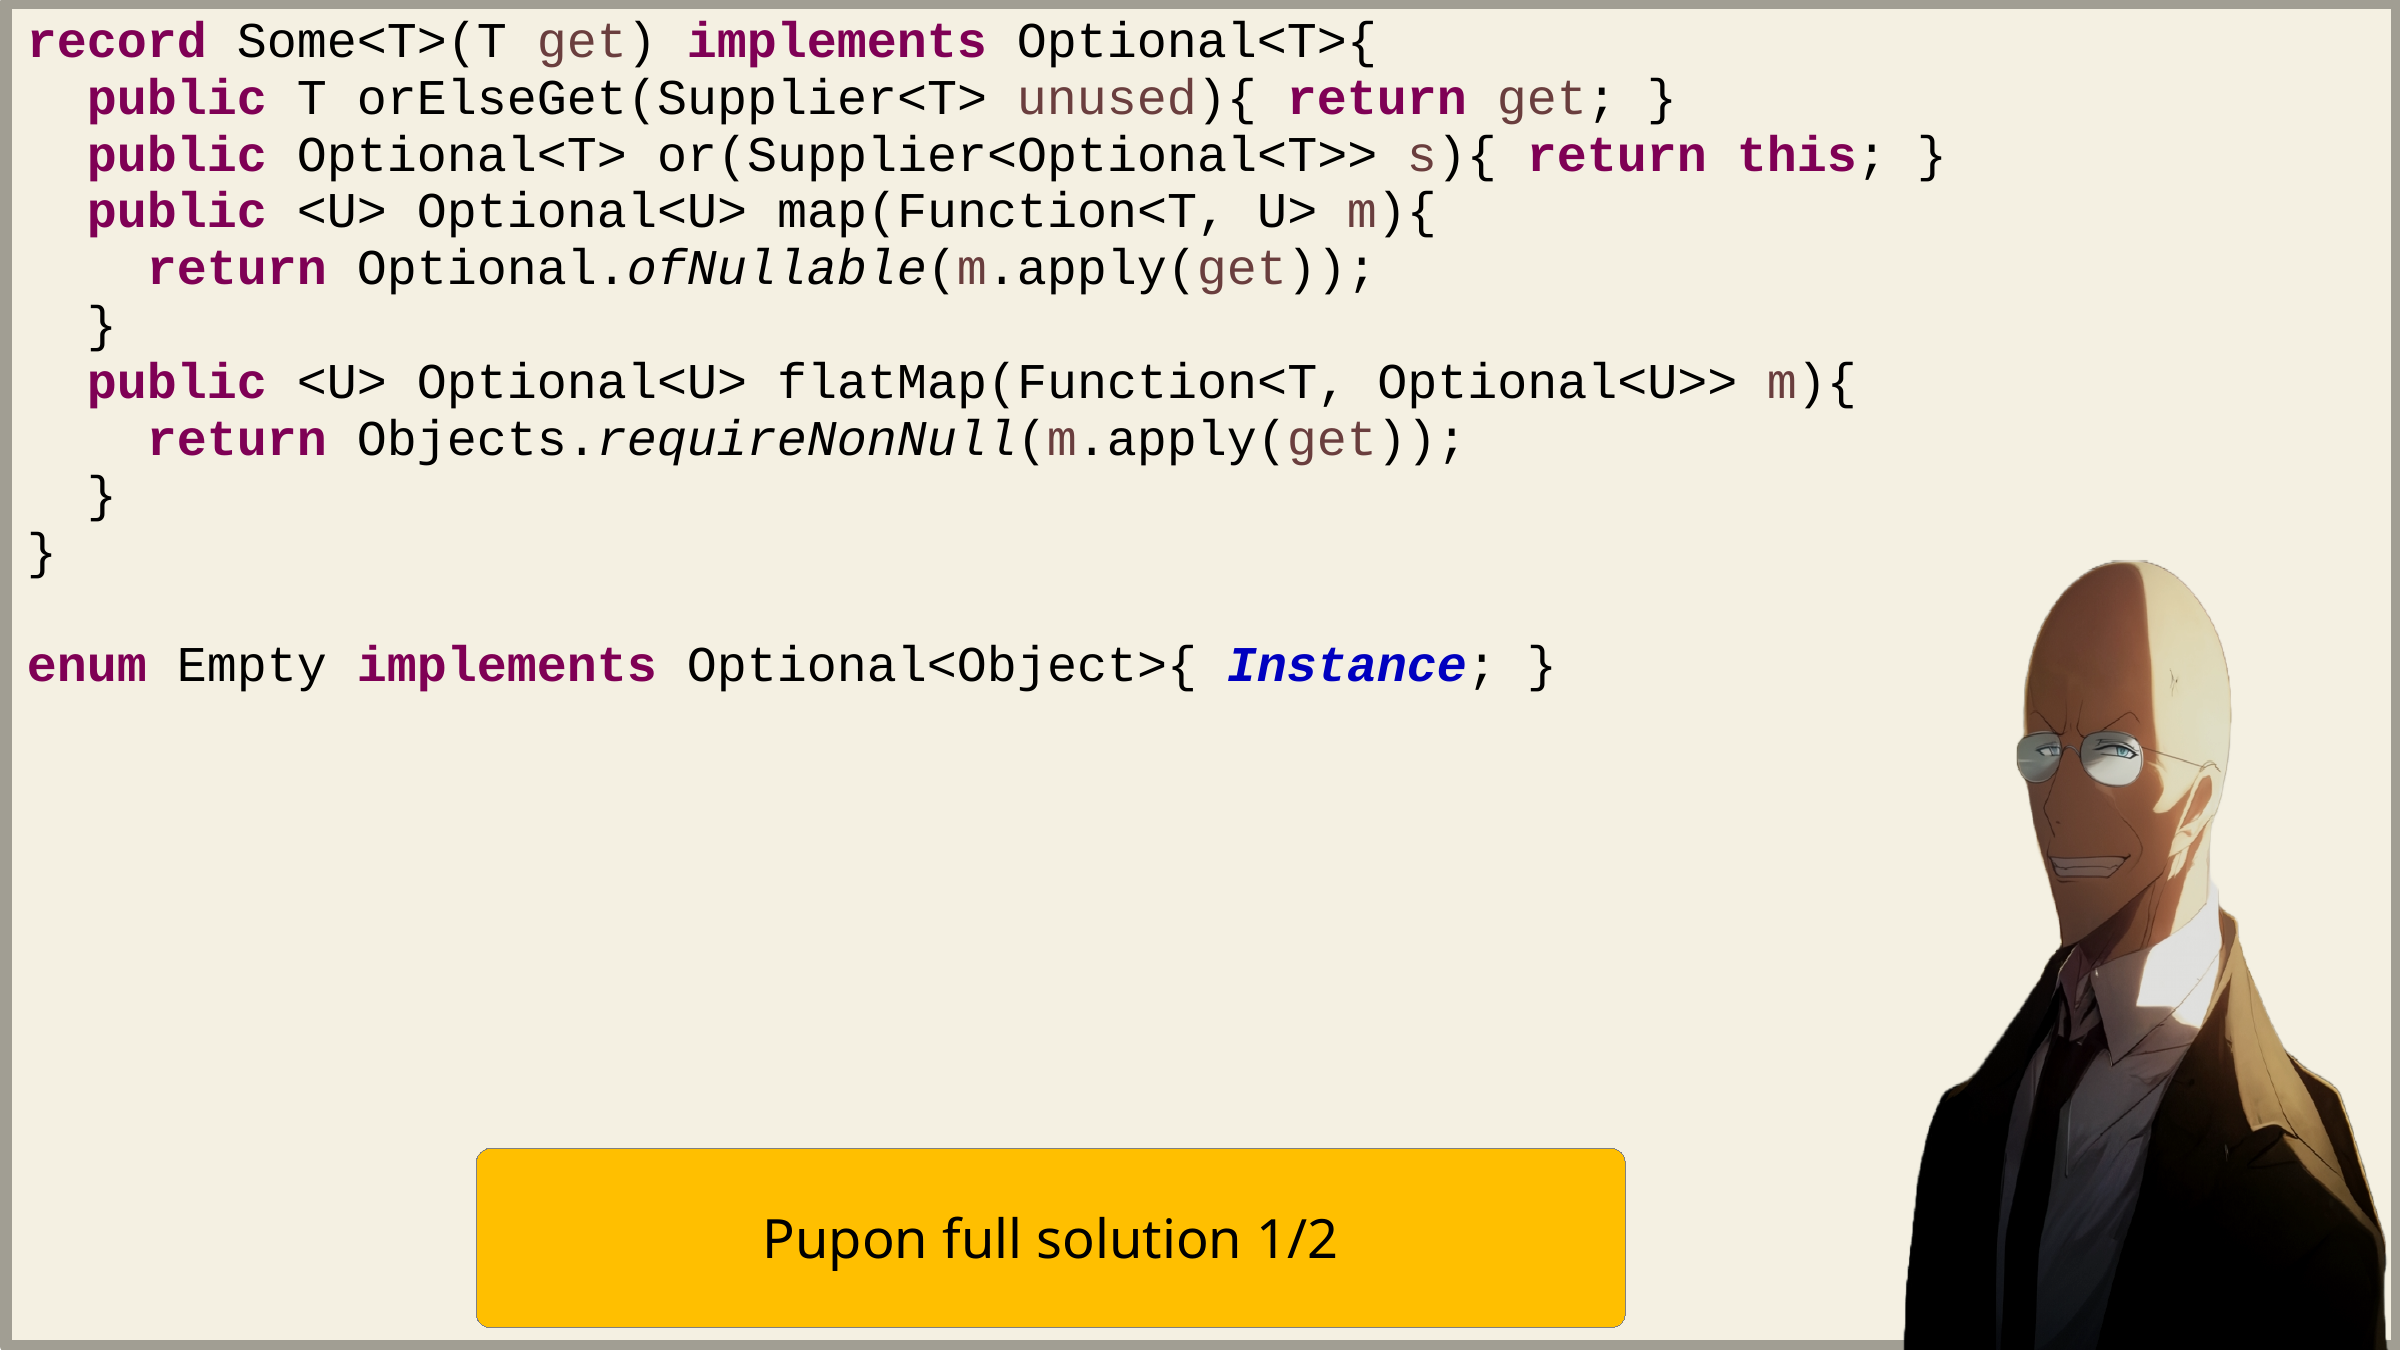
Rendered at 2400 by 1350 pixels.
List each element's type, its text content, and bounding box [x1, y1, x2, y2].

text_box Pupon full solution 1/2 [476, 1148, 1626, 1328]
text_box record Some<T>(T get) implements Optional<T>{ public T orElseGet(Supplier<T> unused){ return get; } public Optional<T> or(Supplier<Optional<T>> s){ return this; } public <U> Optional<U> map(Function<T, U> m){ return Optional.ofNullable(m.apply(get)); } public <U> Optional<U> flatMap(Function<T, Optional<U>> m){ return Objects.requireNonNull(m.apply(get)); } } enum Empty implements Optional<Object>{ Instance; } [5, 2, 2398, 1346]
picture [1759, 517, 2400, 1350]
